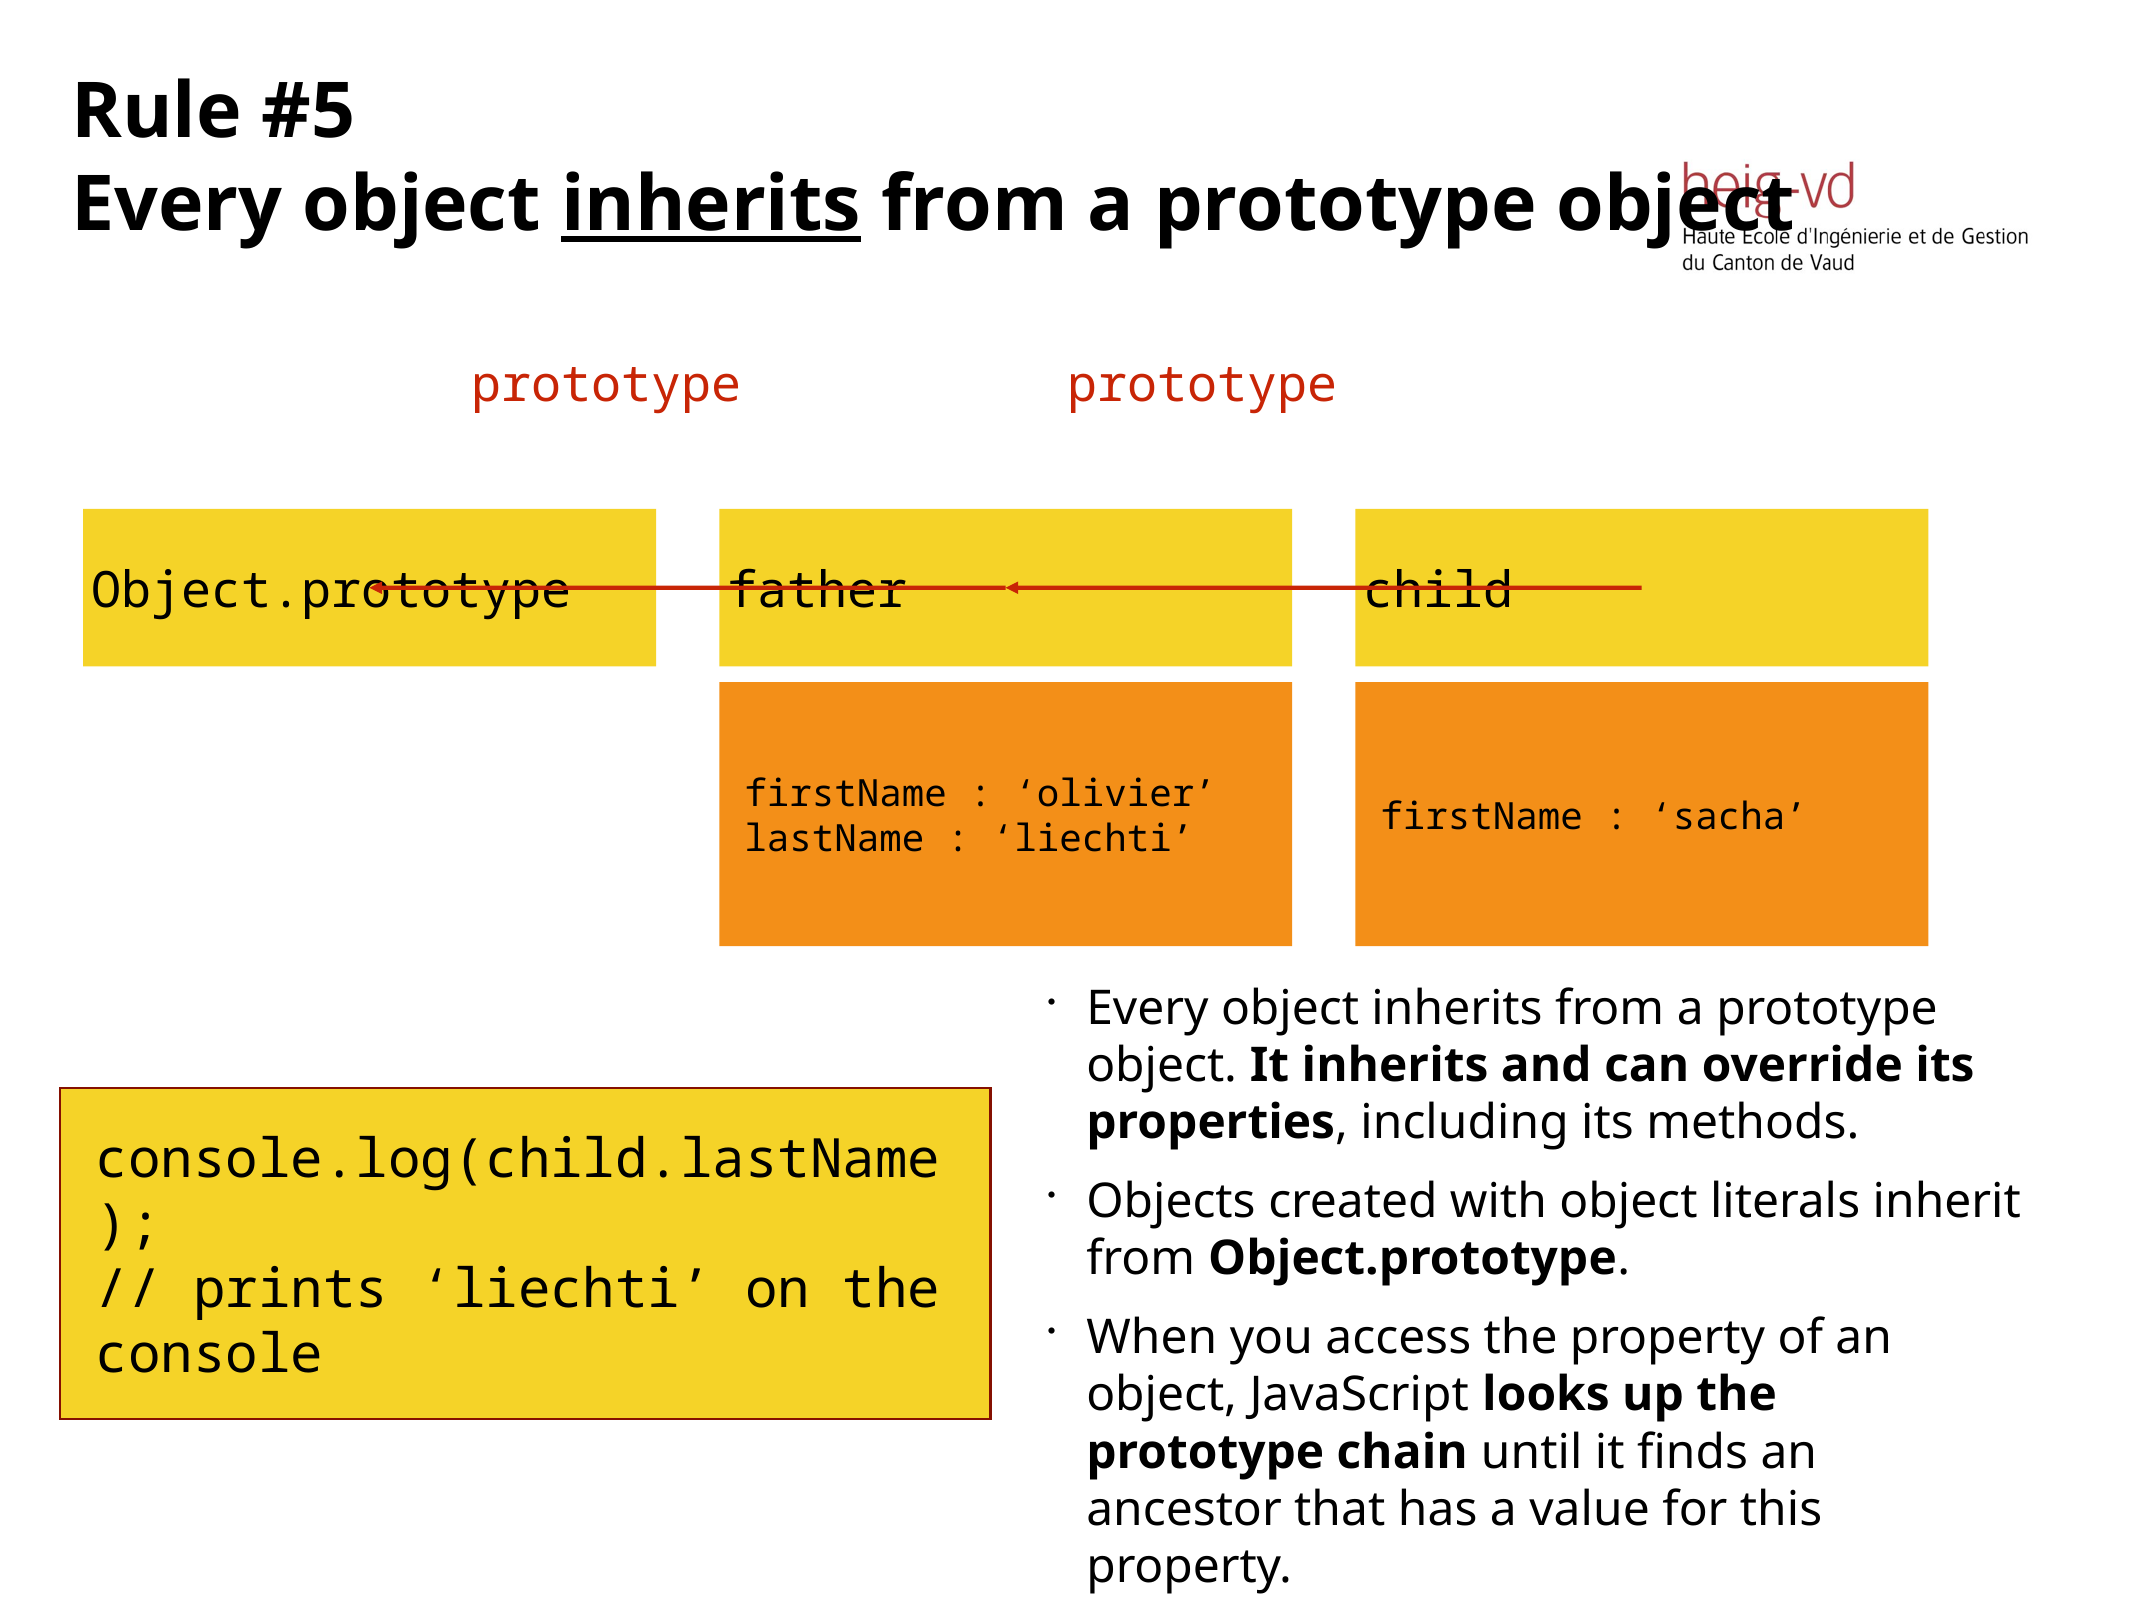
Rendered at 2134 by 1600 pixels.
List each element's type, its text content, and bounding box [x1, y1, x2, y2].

text_box console.log(child.lastName); // prints ‘liechti’ on the console [60, 1087, 991, 1419]
text_box firstName : ‘sacha’ [1355, 682, 1929, 947]
text_box Every object inherits from a prototype object. It inherits and can override its properties, including its methods. Objects created with object literals inherit from Object.prototype. When you access the property of an object, JavaScript looks up the prototype chain until it finds an ancestor that has a value for this property. [1039, 967, 2032, 1600]
picture [1672, 149, 2036, 284]
text_box father [719, 508, 1293, 587]
text_box father [765, 594, 778, 604]
text_box Object.prototype [83, 508, 657, 667]
text_box child [1490, 590, 1505, 604]
text_box Rule #5 Every object inherits from a prototype object [63, 52, 1804, 254]
text_box father [719, 589, 1293, 667]
text_box child [1355, 508, 1929, 667]
text_box prototype [1059, 342, 1347, 420]
text_box firstName : ‘olivier’ lastName : ‘liechti’ [719, 682, 1293, 947]
text_box prototype [462, 342, 750, 420]
